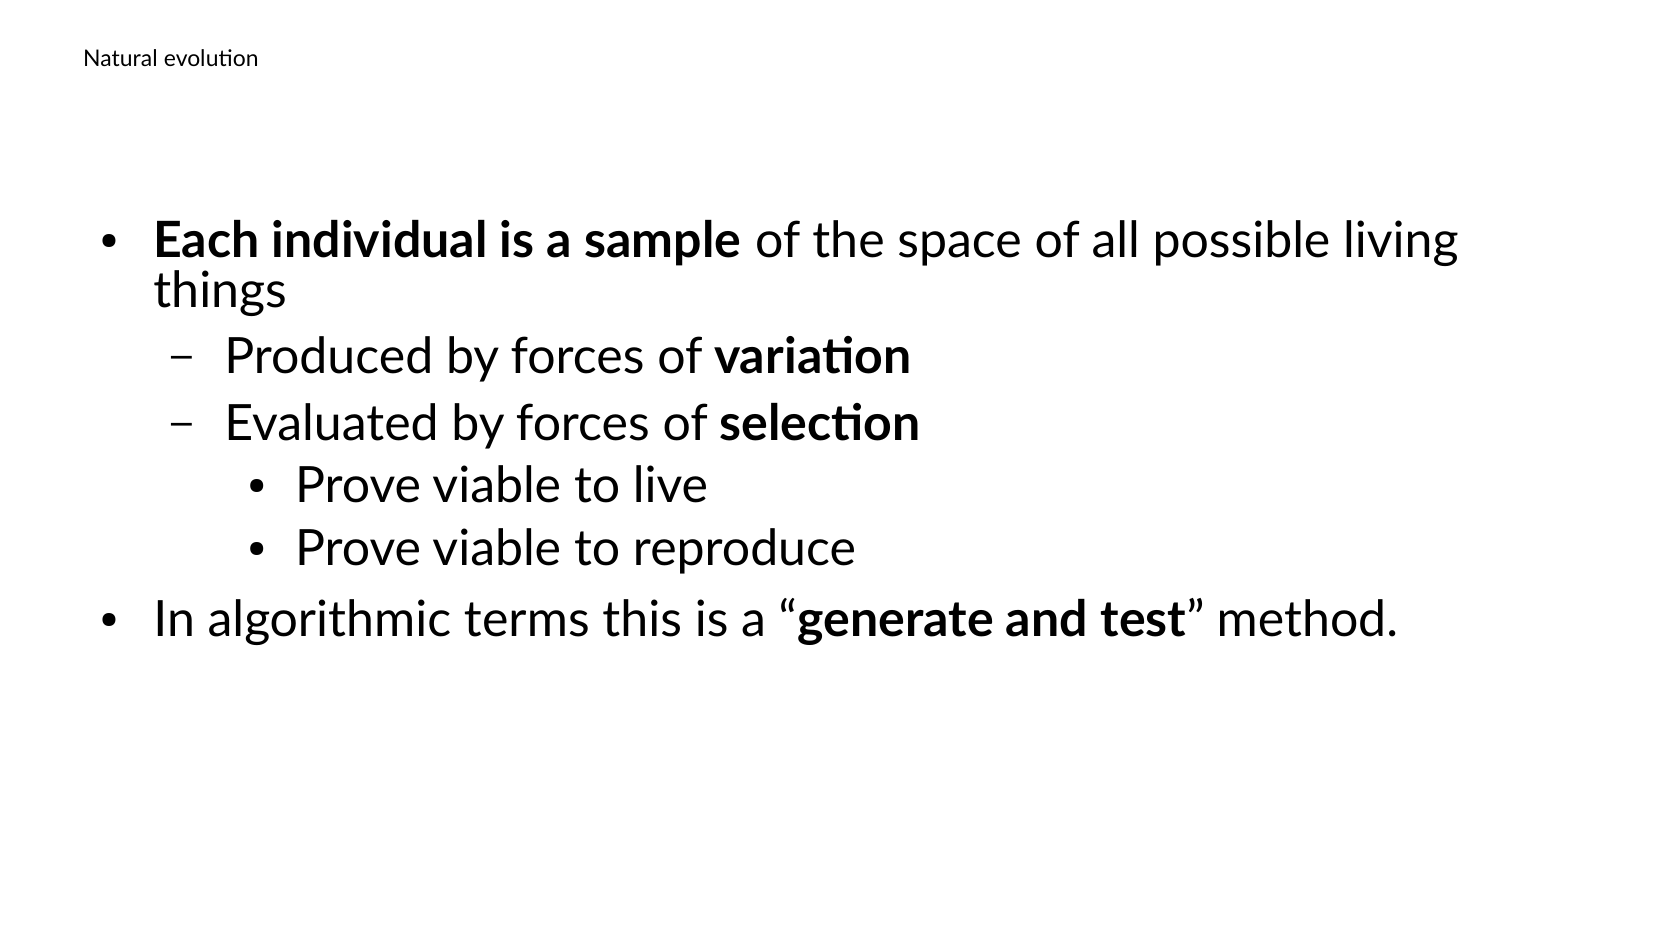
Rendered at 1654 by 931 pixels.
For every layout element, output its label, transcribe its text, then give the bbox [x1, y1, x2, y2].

title Natural evolution [83, 0, 1571, 119]
list Each individual is a sample of the space of all possible living things Produced by forces of variation Evaluated by forces of selection Prove viable to live Prove viable to reproduce In algorithmic terms this is a “generate and test” method. [82, 217, 1571, 839]
